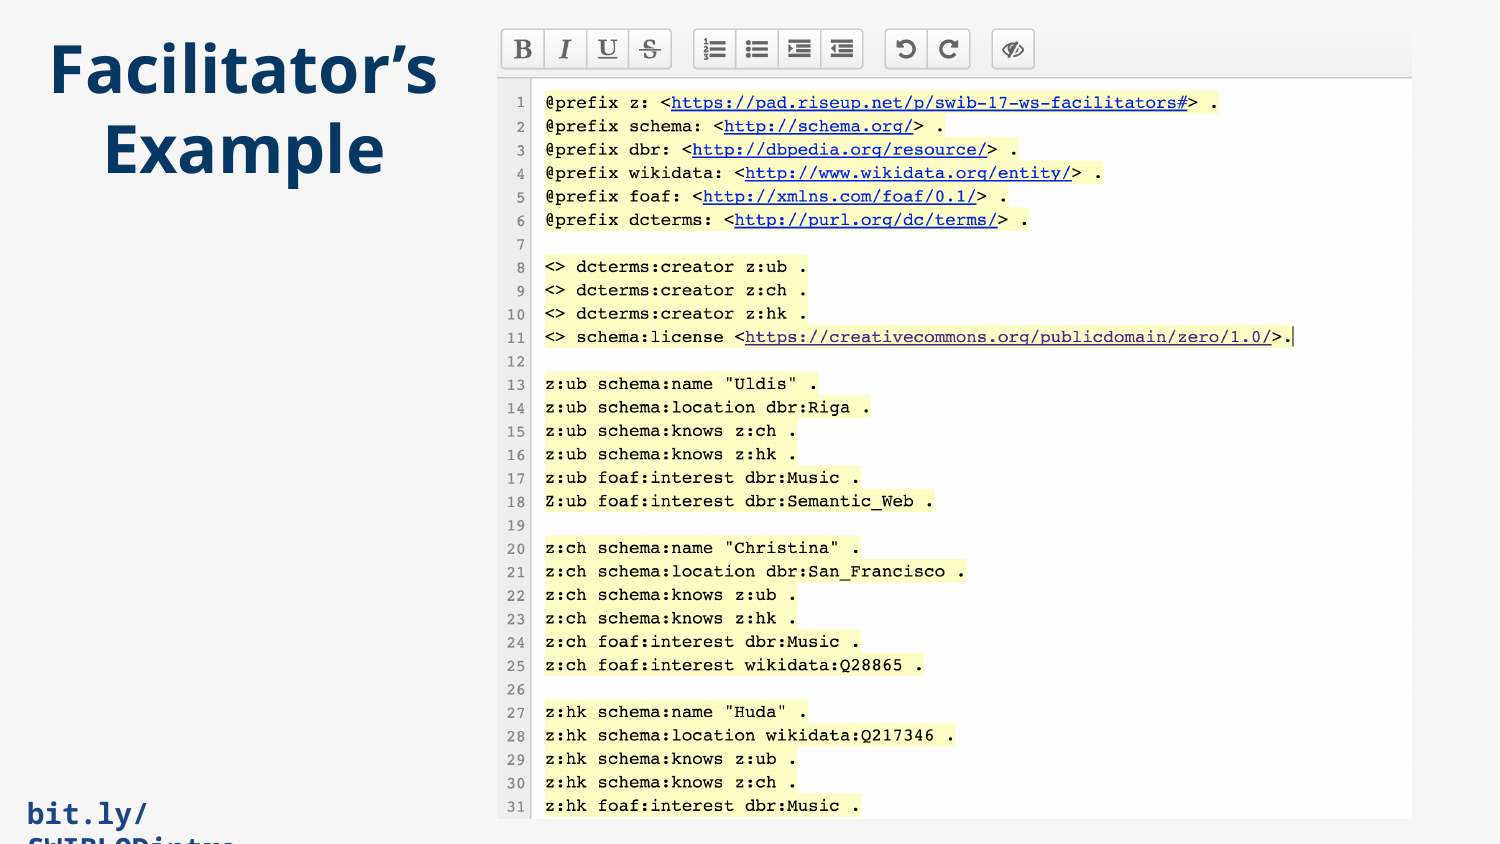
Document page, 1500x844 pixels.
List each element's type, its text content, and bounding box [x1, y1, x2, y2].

picture [497, 24, 1412, 819]
title Facilitator’s Example [15, 11, 473, 193]
